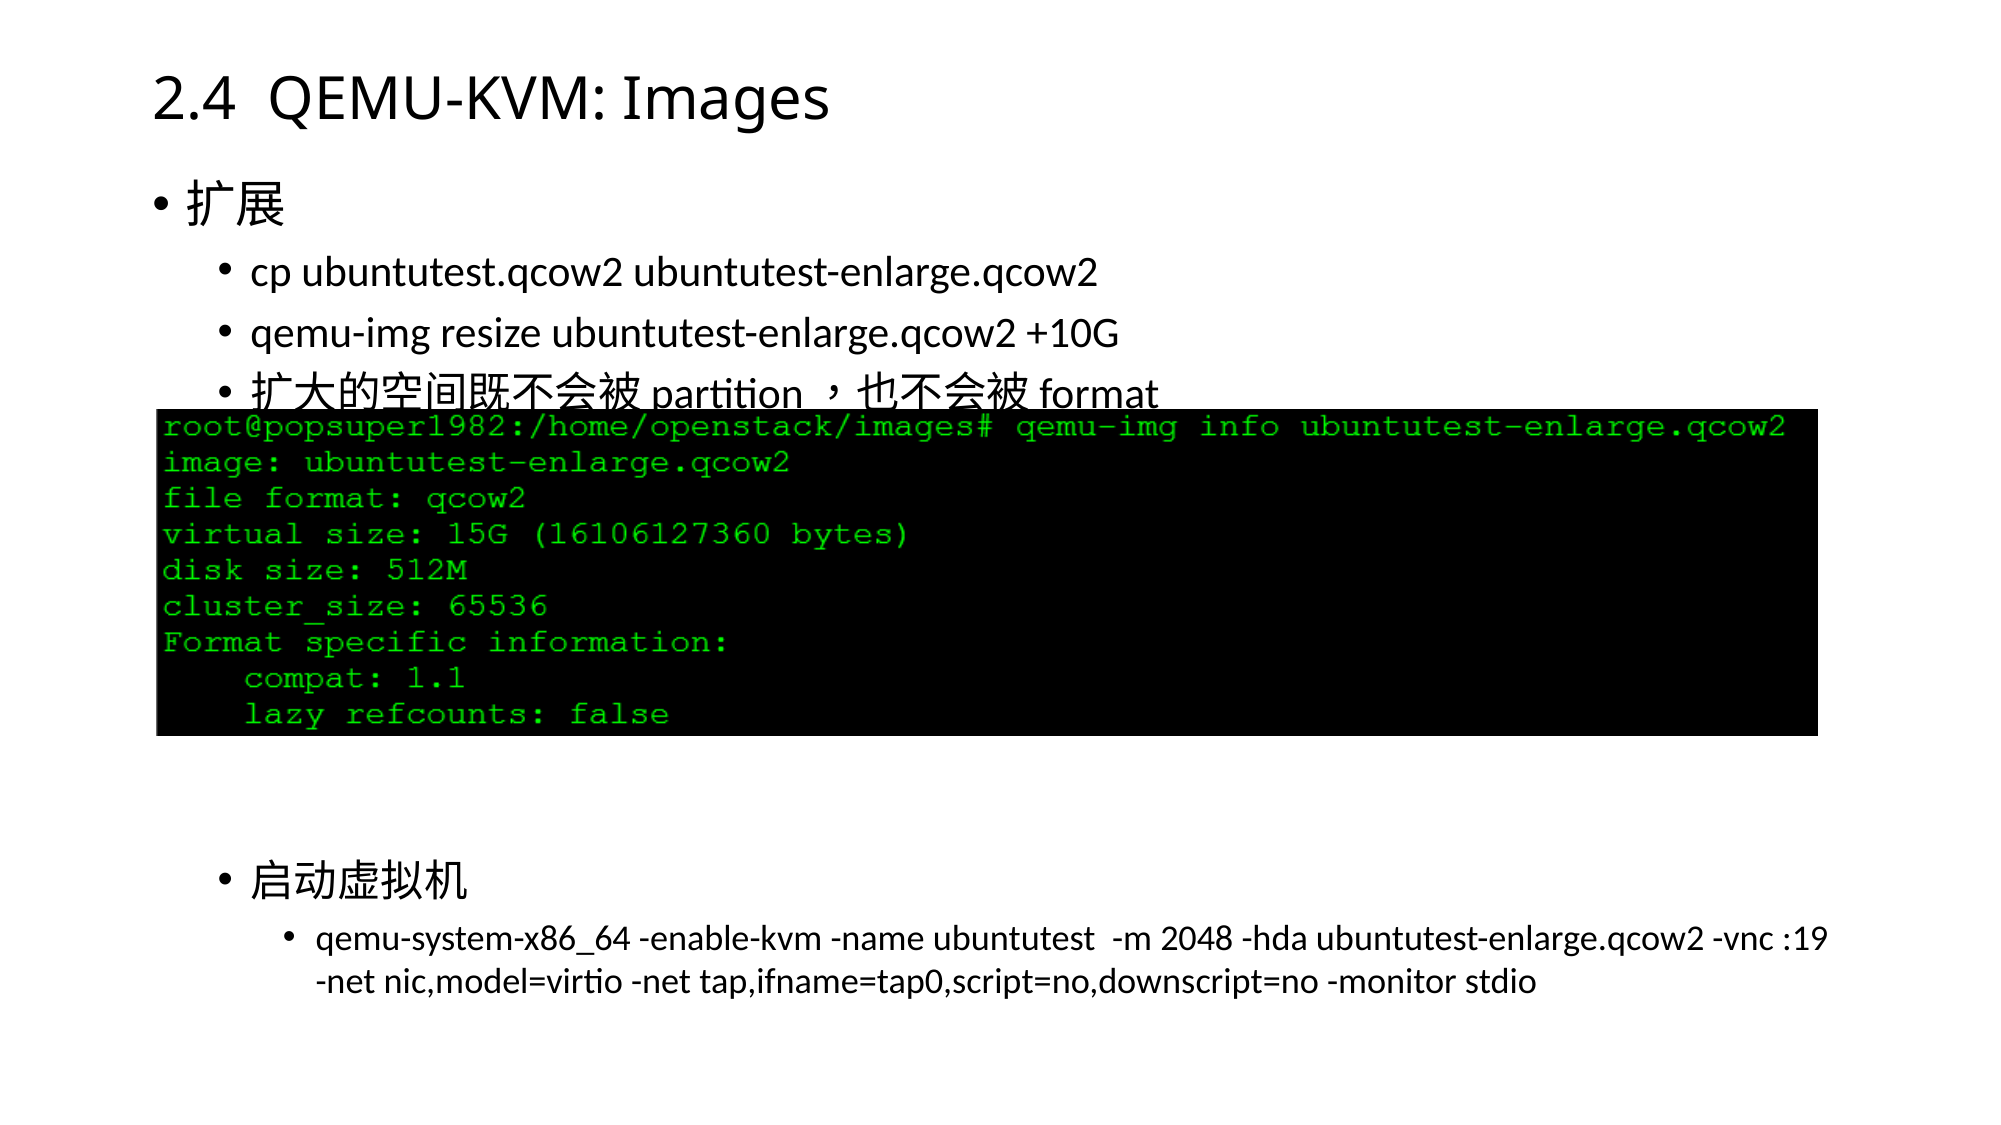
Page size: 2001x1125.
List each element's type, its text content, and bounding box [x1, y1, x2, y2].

list 扩展 cp ubuntutest.qcow2 ubuntutest-enlarge.qcow2 qemu-img resize ubuntutest-enlarge.qcow2 +10G 扩大的空间既不会被partition，也不会被format 启动虚拟机 qemu-system-x86_64 -enable-kvm -name ubuntutest -m 2048 -hda ubuntutest-enlarge.qcow2 -vnc :19 -net nic,model=virtio -net tap,ifname=tap0,script=no,downscript=no -monitor stdio [137, 171, 1863, 1014]
picture [156, 409, 1818, 736]
title 2.4 QEMU-KVM: Images [137, 59, 1863, 140]
